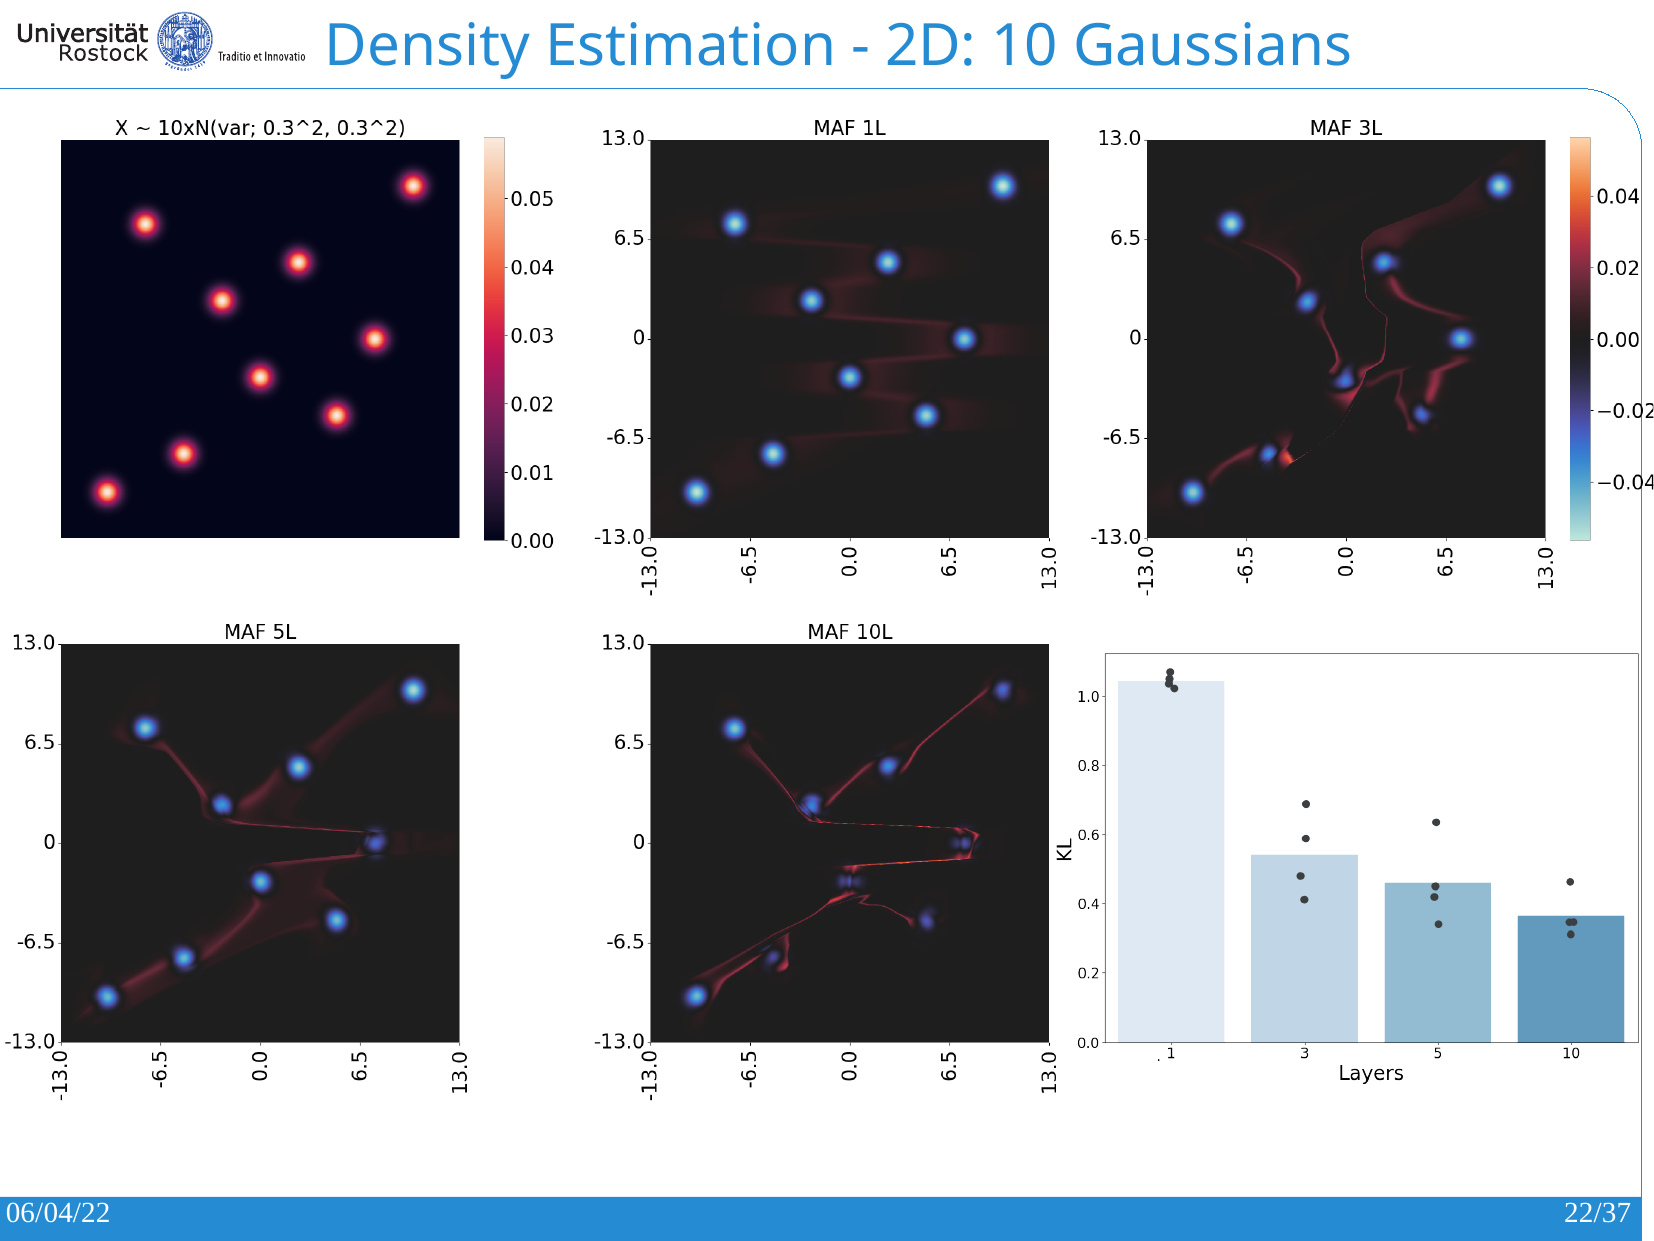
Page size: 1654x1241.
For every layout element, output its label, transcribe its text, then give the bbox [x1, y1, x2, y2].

picture [0, 29, 1654, 1223]
title Density Estimation - 2D: 10 Gaussians [324, 8, 1571, 29]
